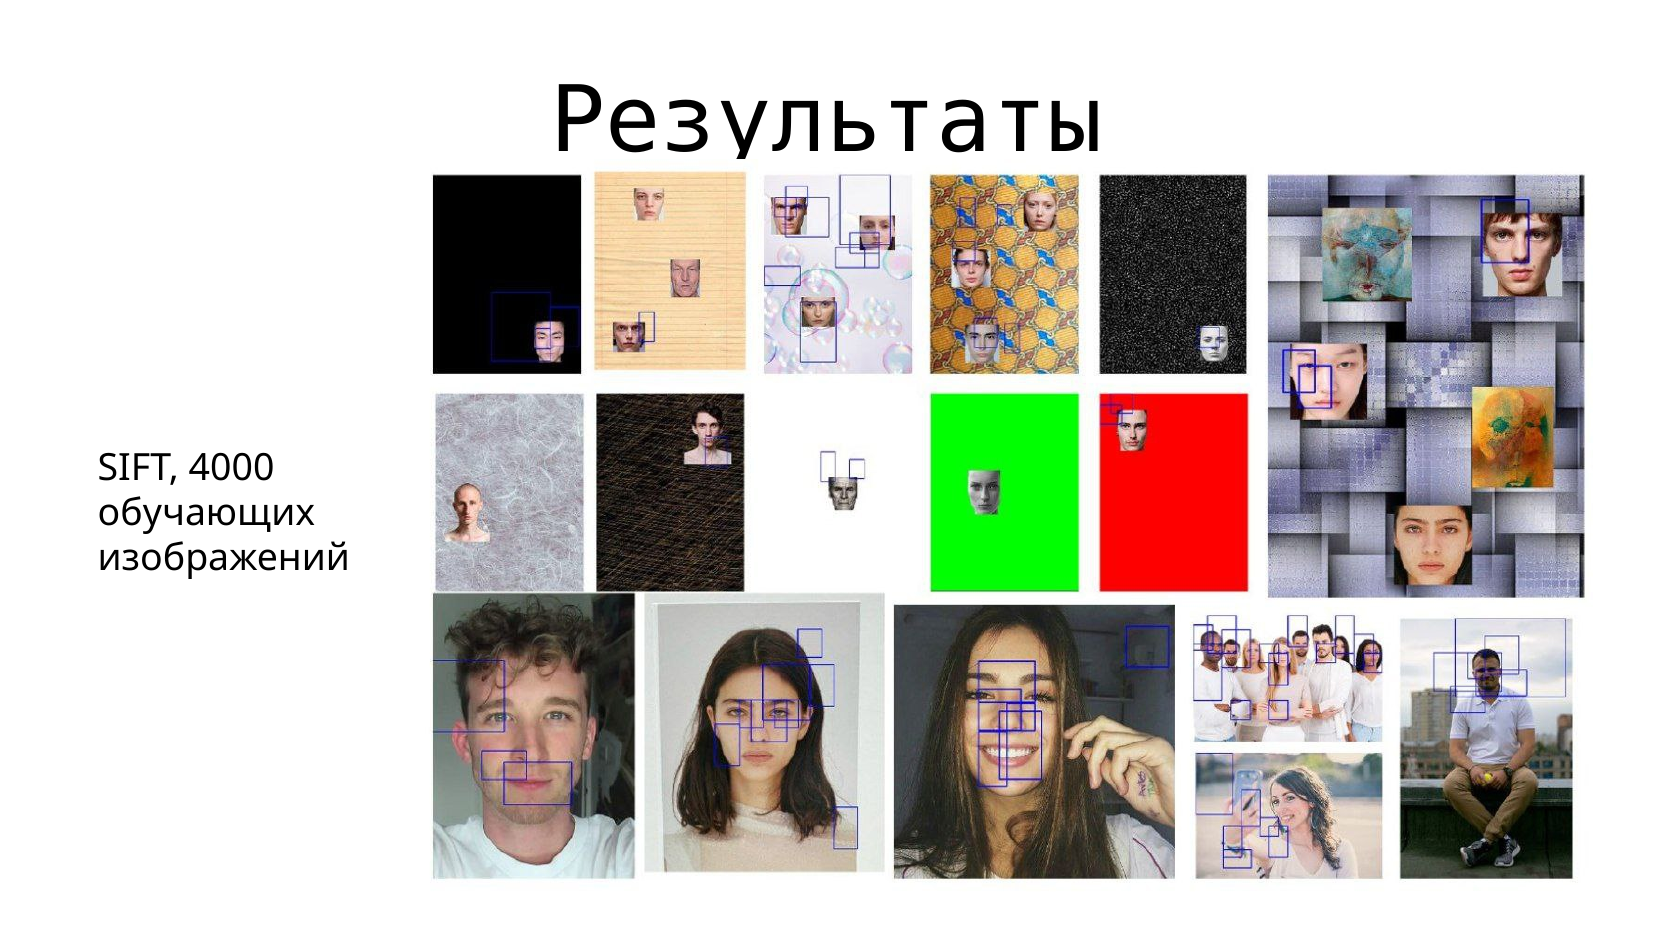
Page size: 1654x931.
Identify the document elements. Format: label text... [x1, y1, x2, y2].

picture [415, 159, 1607, 894]
text_box SIFT, 4000 обучающих изображений [82, 435, 407, 587]
title Результаты [82, 37, 1571, 193]
